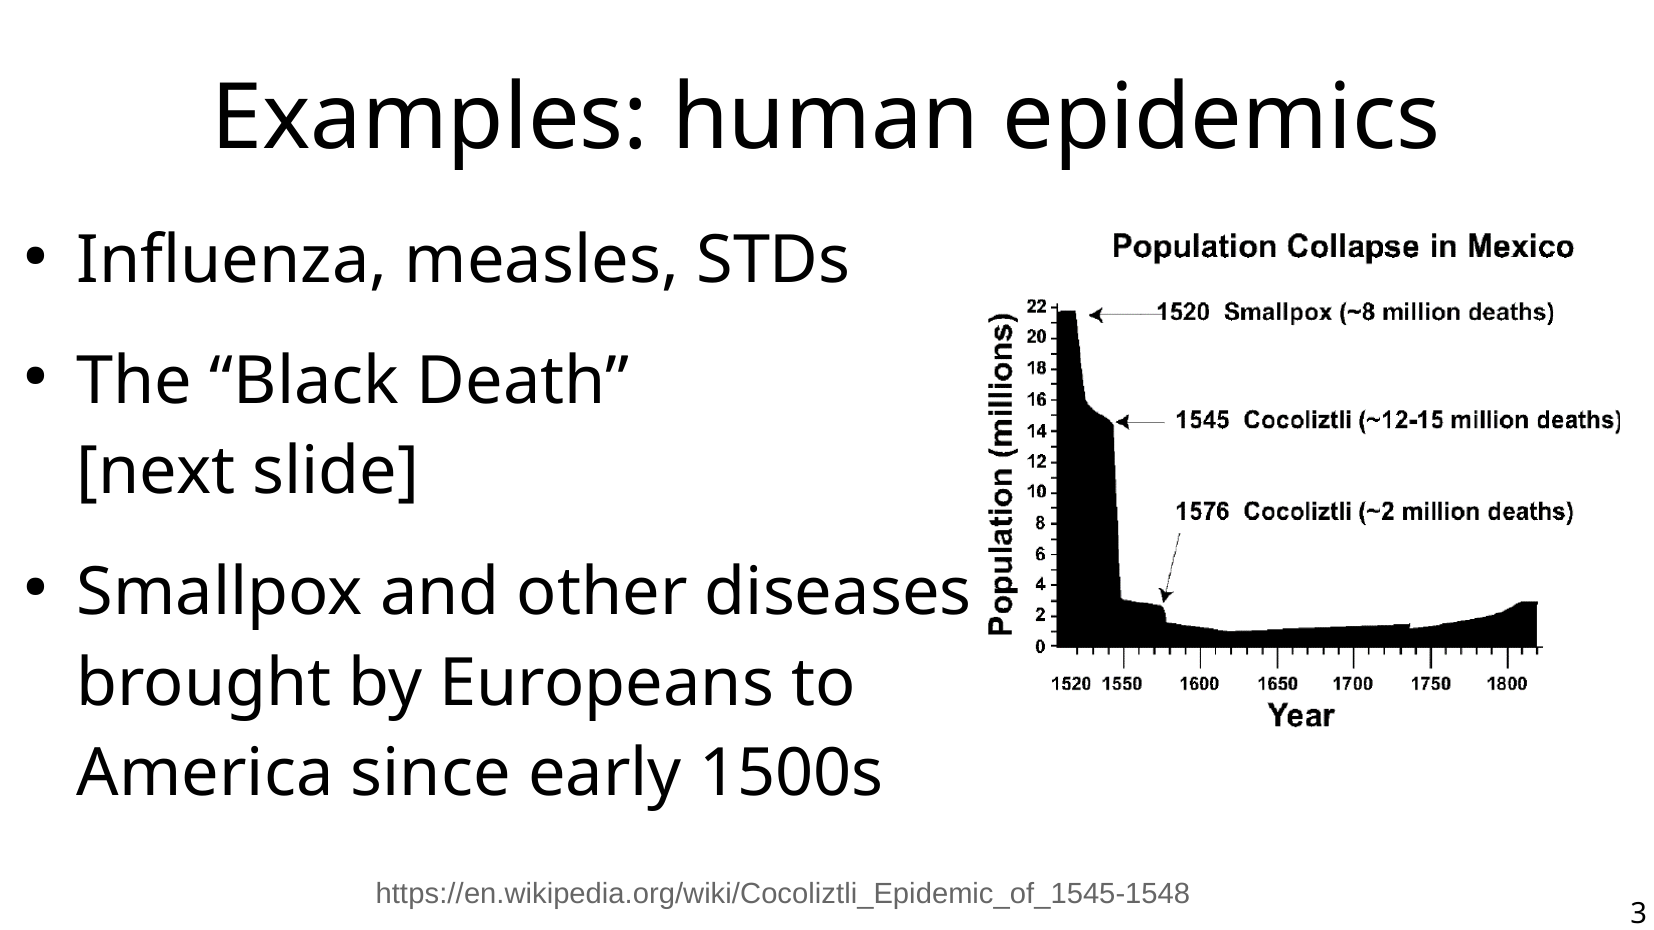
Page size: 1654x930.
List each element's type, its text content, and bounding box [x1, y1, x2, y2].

picture [984, 232, 1620, 728]
title Examples: human epidemics [82, 1, 1571, 225]
list Influenza, measles, STDs The “Black Death” [next slide] Smallpox and other diseases brought by Europeans to America since early 1500s [5, 211, 976, 844]
text_box https://en.wikipedia.org/wiki/Cocoliztli_Epidemic_of_1545-1548 [180, 870, 1396, 921]
